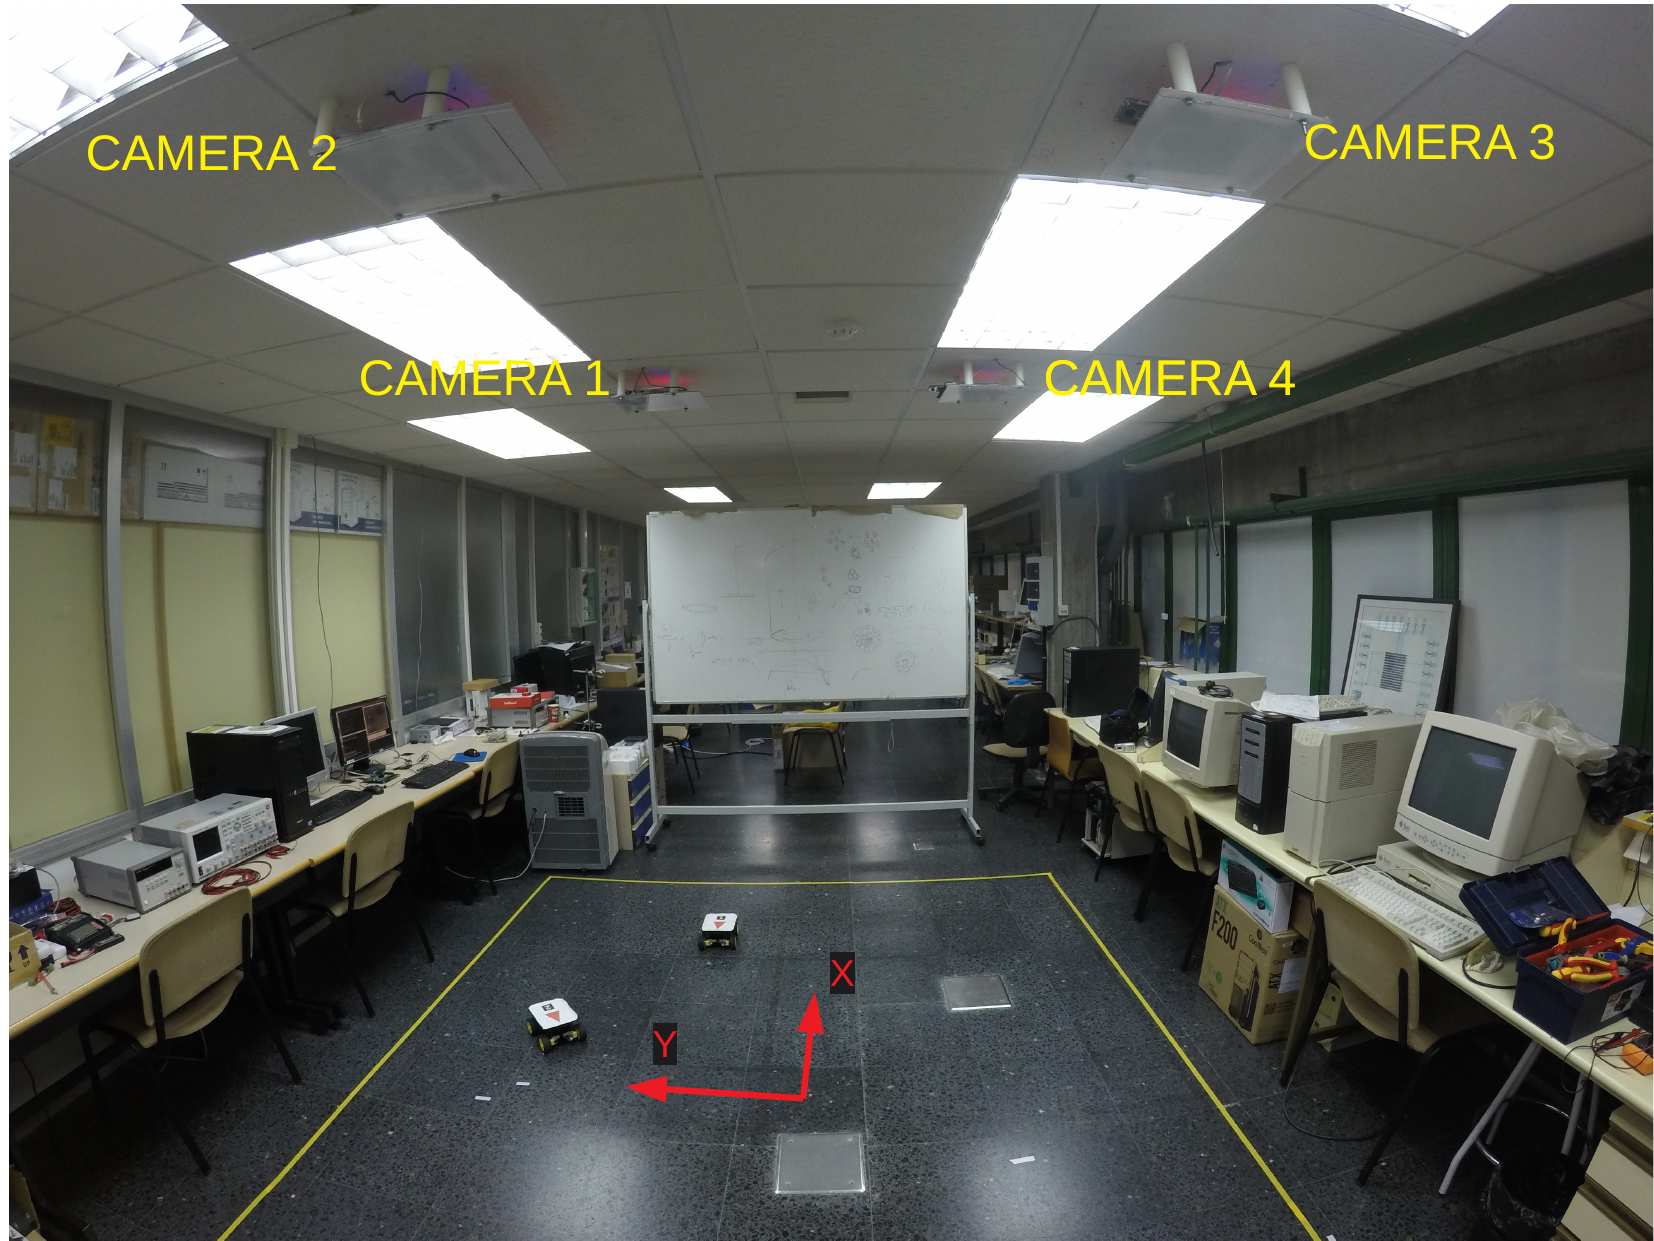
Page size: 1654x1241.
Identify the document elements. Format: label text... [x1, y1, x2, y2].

text_box CAMERA 1 [343, 342, 626, 414]
text_box X [814, 944, 870, 1002]
text_box CAMERA 2 [70, 118, 354, 189]
picture [9, 4, 1654, 1241]
text_box Y [637, 1015, 693, 1073]
text_box CAMERA 4 [1028, 342, 1312, 414]
text_box CAMERA 3 [1288, 106, 1571, 178]
